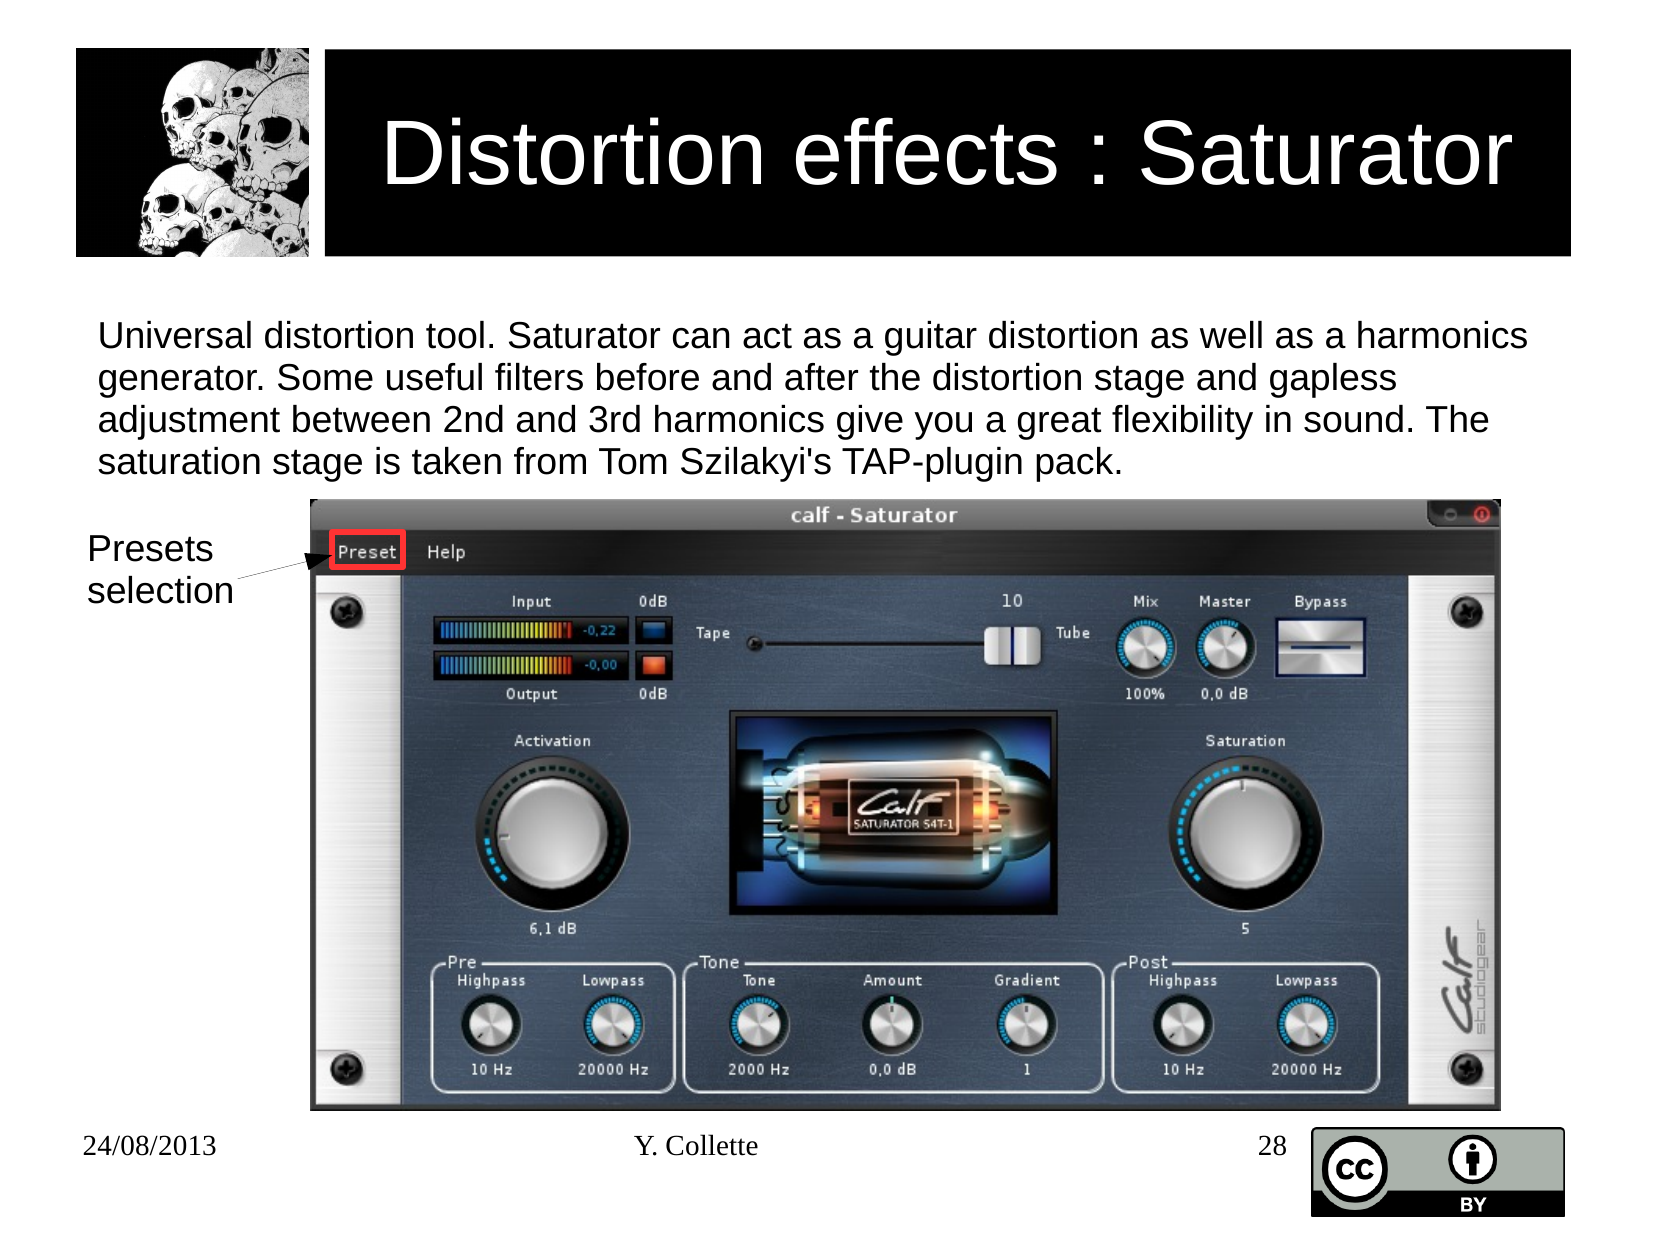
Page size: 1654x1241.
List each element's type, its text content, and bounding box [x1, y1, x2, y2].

text_box Presets selection [72, 519, 262, 619]
title Distortion effects : Saturator [324, 49, 1571, 257]
picture [76, 48, 309, 257]
picture [335, 535, 400, 564]
picture [1311, 1127, 1565, 1217]
text_box Universal distortion tool. Saturator can act as a guitar distortion as well as a harmonics generator. Some useful filters before and after the distortion stage and gapless adjustment between 2nd and 3rd harmonics give you a great flexibility in sound. The saturation stage is taken from Tom Szilakyi's TAP-plugin pack. [82, 307, 1571, 490]
picture [310, 499, 1501, 1111]
